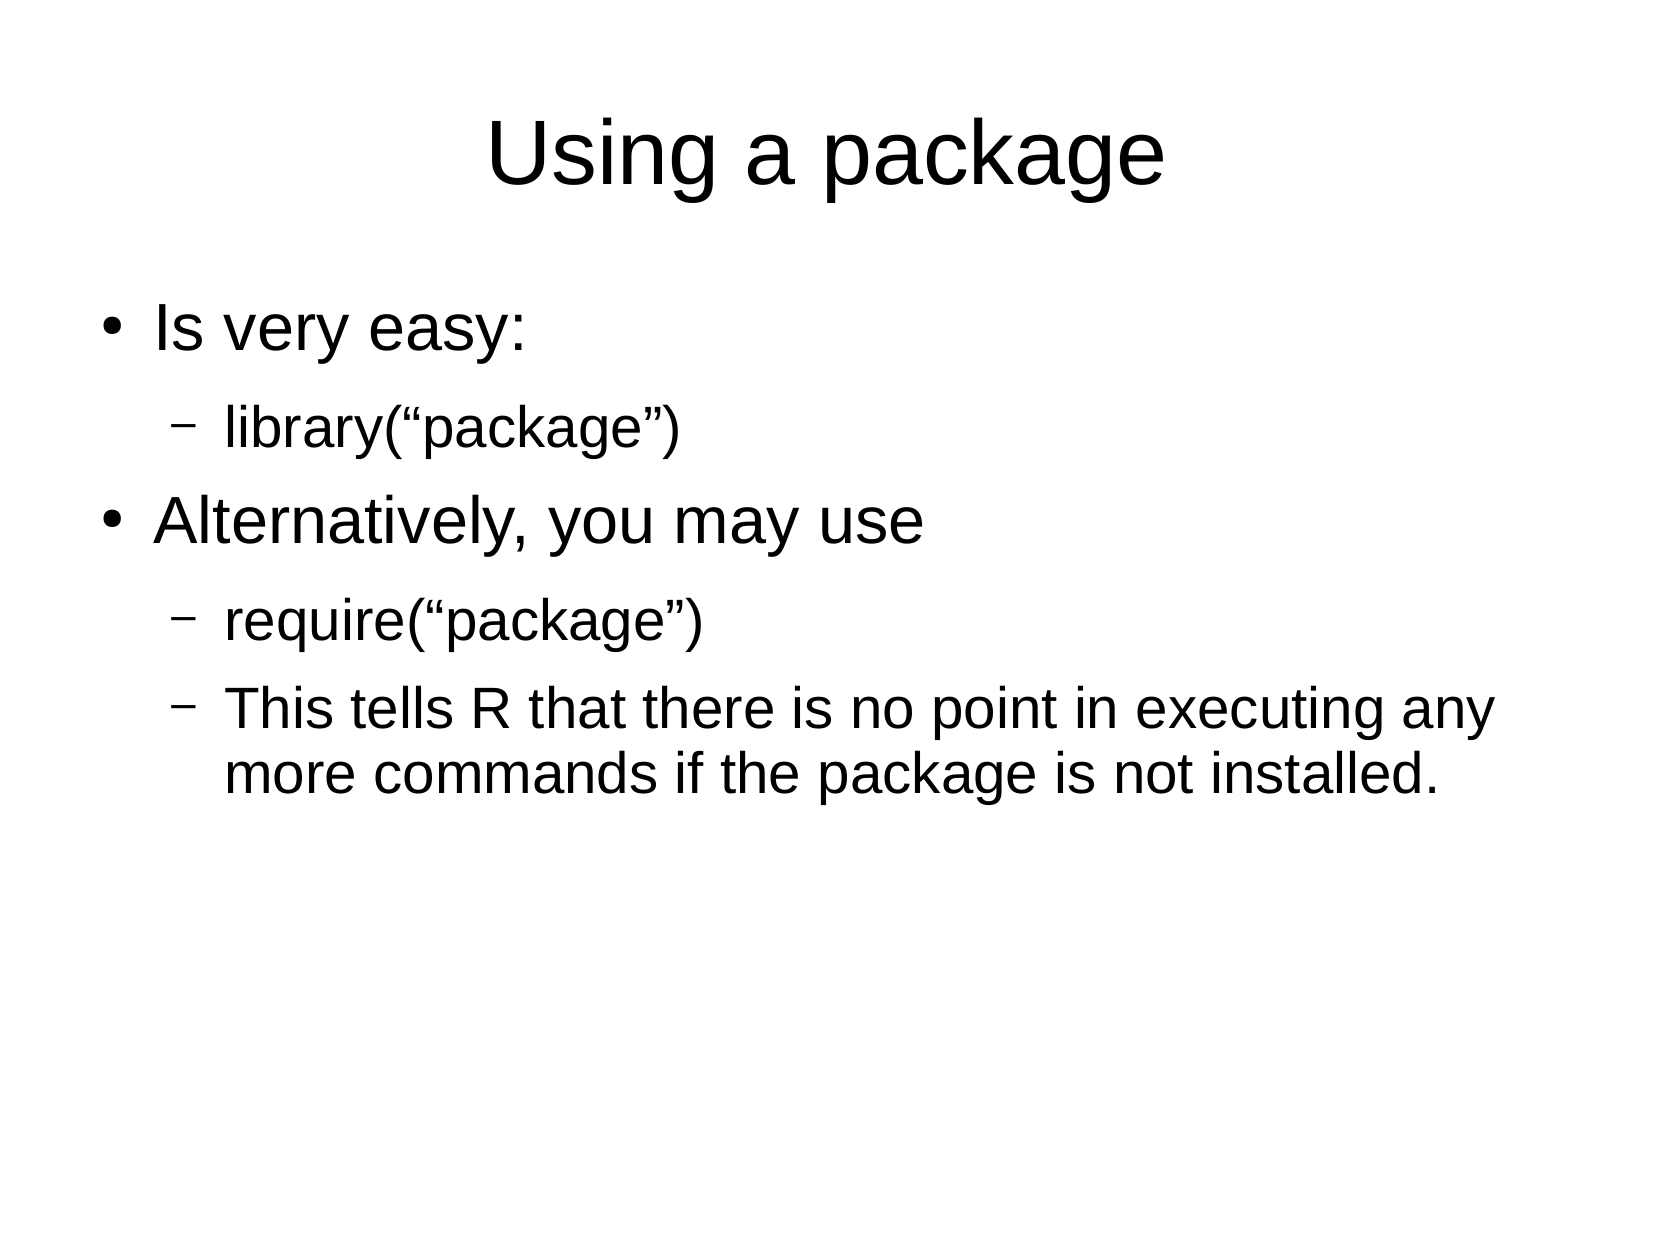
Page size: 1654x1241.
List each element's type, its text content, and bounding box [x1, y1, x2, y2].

list Is very easy: library(“package”) Alternatively, you may use require(“package”) This tells R that there is no point in executing any more commands if the package is not installed. [82, 290, 1571, 1010]
title Using a package [82, 49, 1571, 257]
